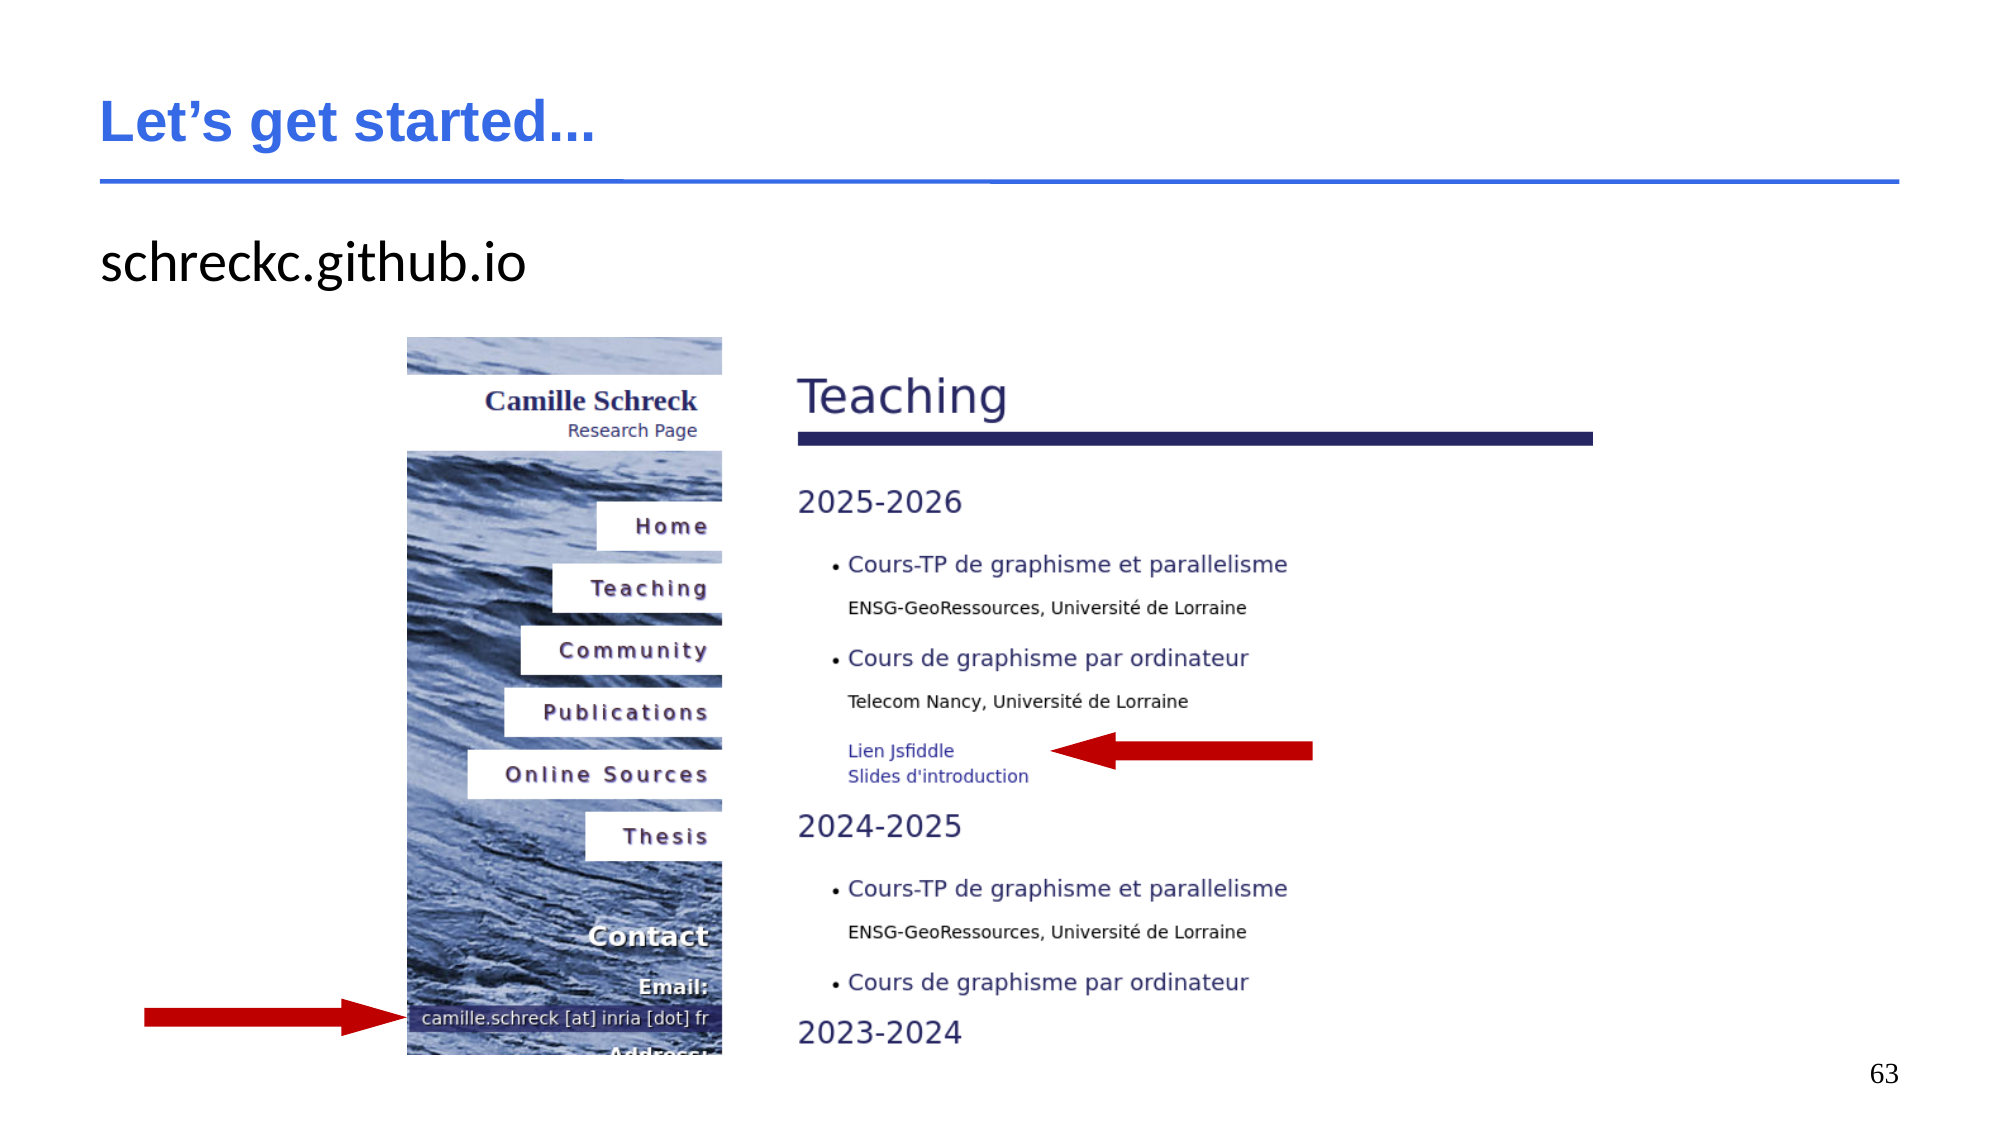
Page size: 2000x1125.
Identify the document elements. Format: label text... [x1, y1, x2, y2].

title Let’s get started... [99, 27, 1900, 215]
text_box schreckc.github.io [31, 215, 938, 563]
text_box [144, 998, 408, 1037]
picture [407, 337, 1593, 1055]
text_box [1049, 732, 1313, 770]
